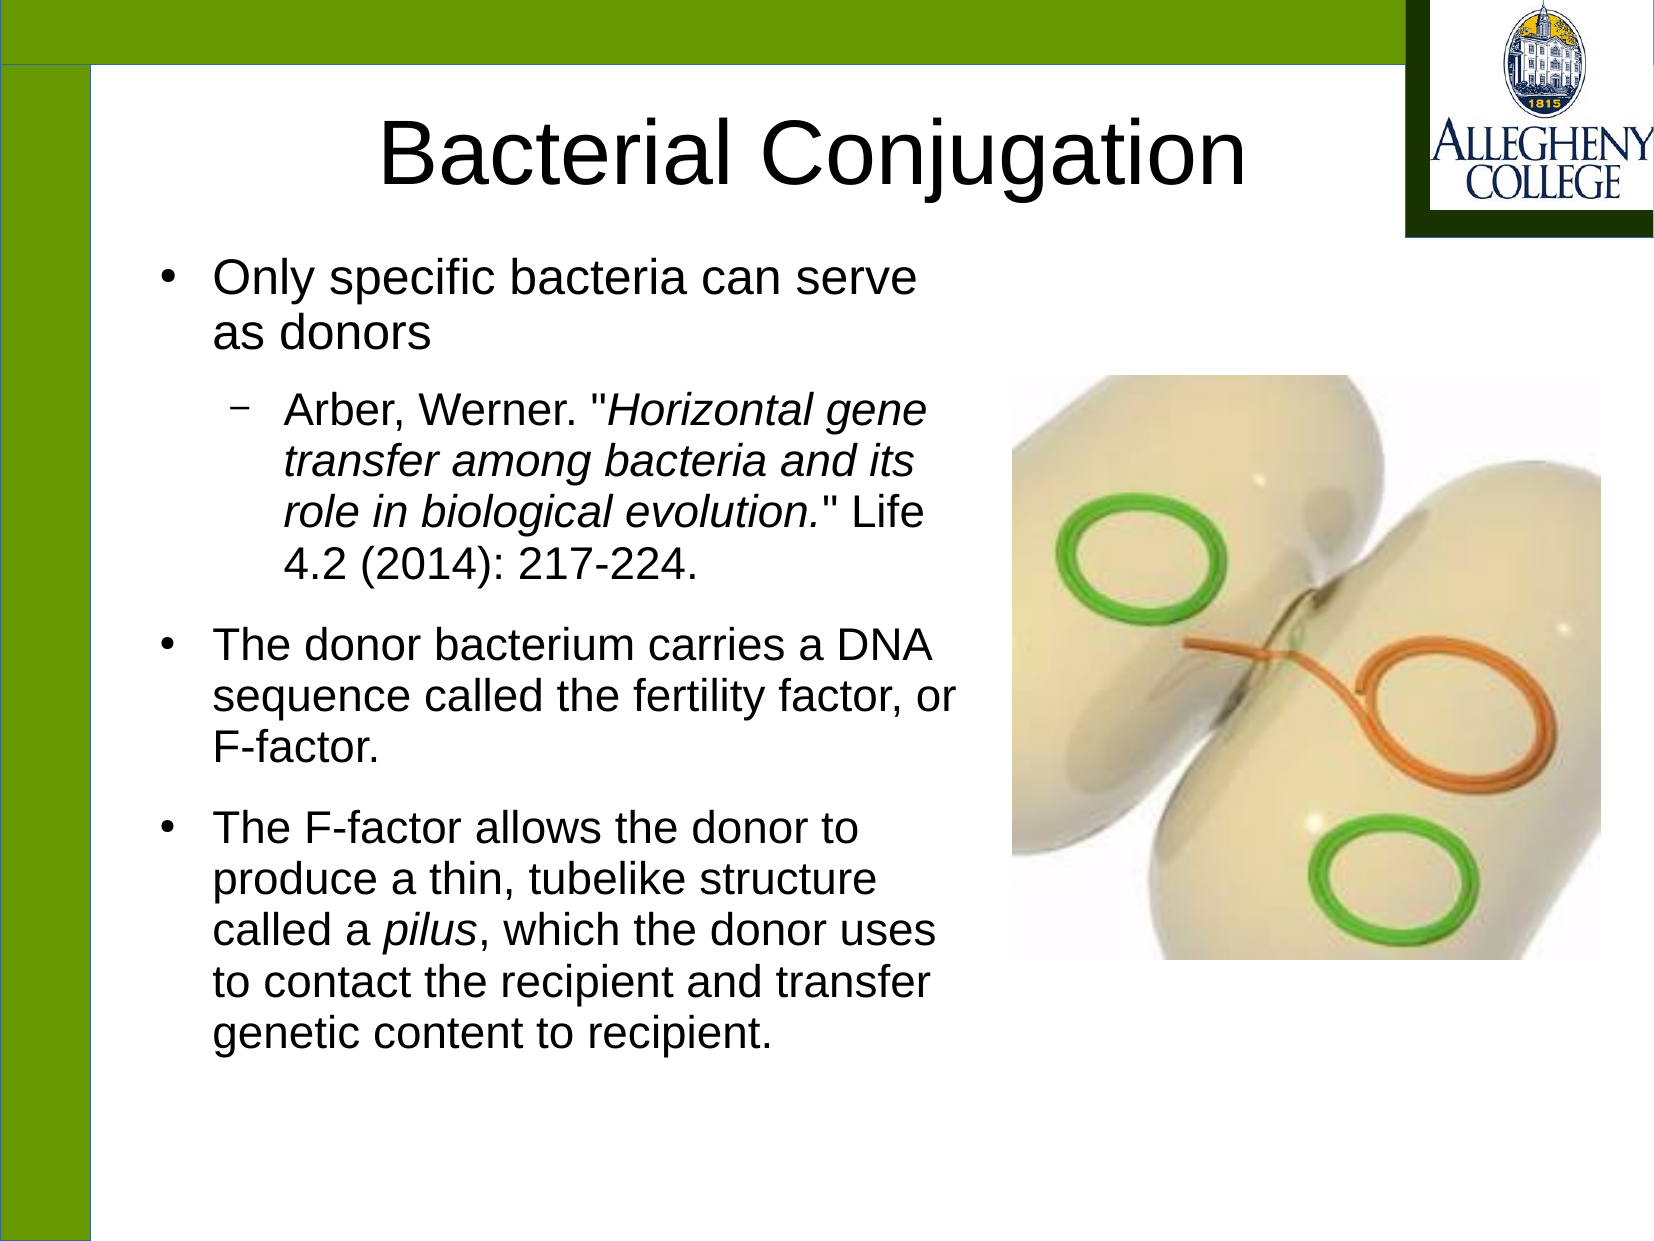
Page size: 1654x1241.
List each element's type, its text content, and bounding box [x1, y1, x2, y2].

picture [1012, 375, 1601, 961]
picture [1430, 0, 1654, 210]
title Bacterial Conjugation [112, 65, 1515, 257]
list Only specific bacteria can serve as donors Arber, Werner. "Horizontal gene transfer among bacteria and its role in biological evolution." Life 4.2 (2014): 217-224. The donor bacterium carries a DNA sequence called the fertility factor, or F-factor. The F-factor allows the donor to produce a thin, tubelike structure called a pilus, which the donor uses to contact the recipient and transfer genetic content to recipient. [141, 248, 961, 1111]
text_box [0, 0, 1654, 1241]
